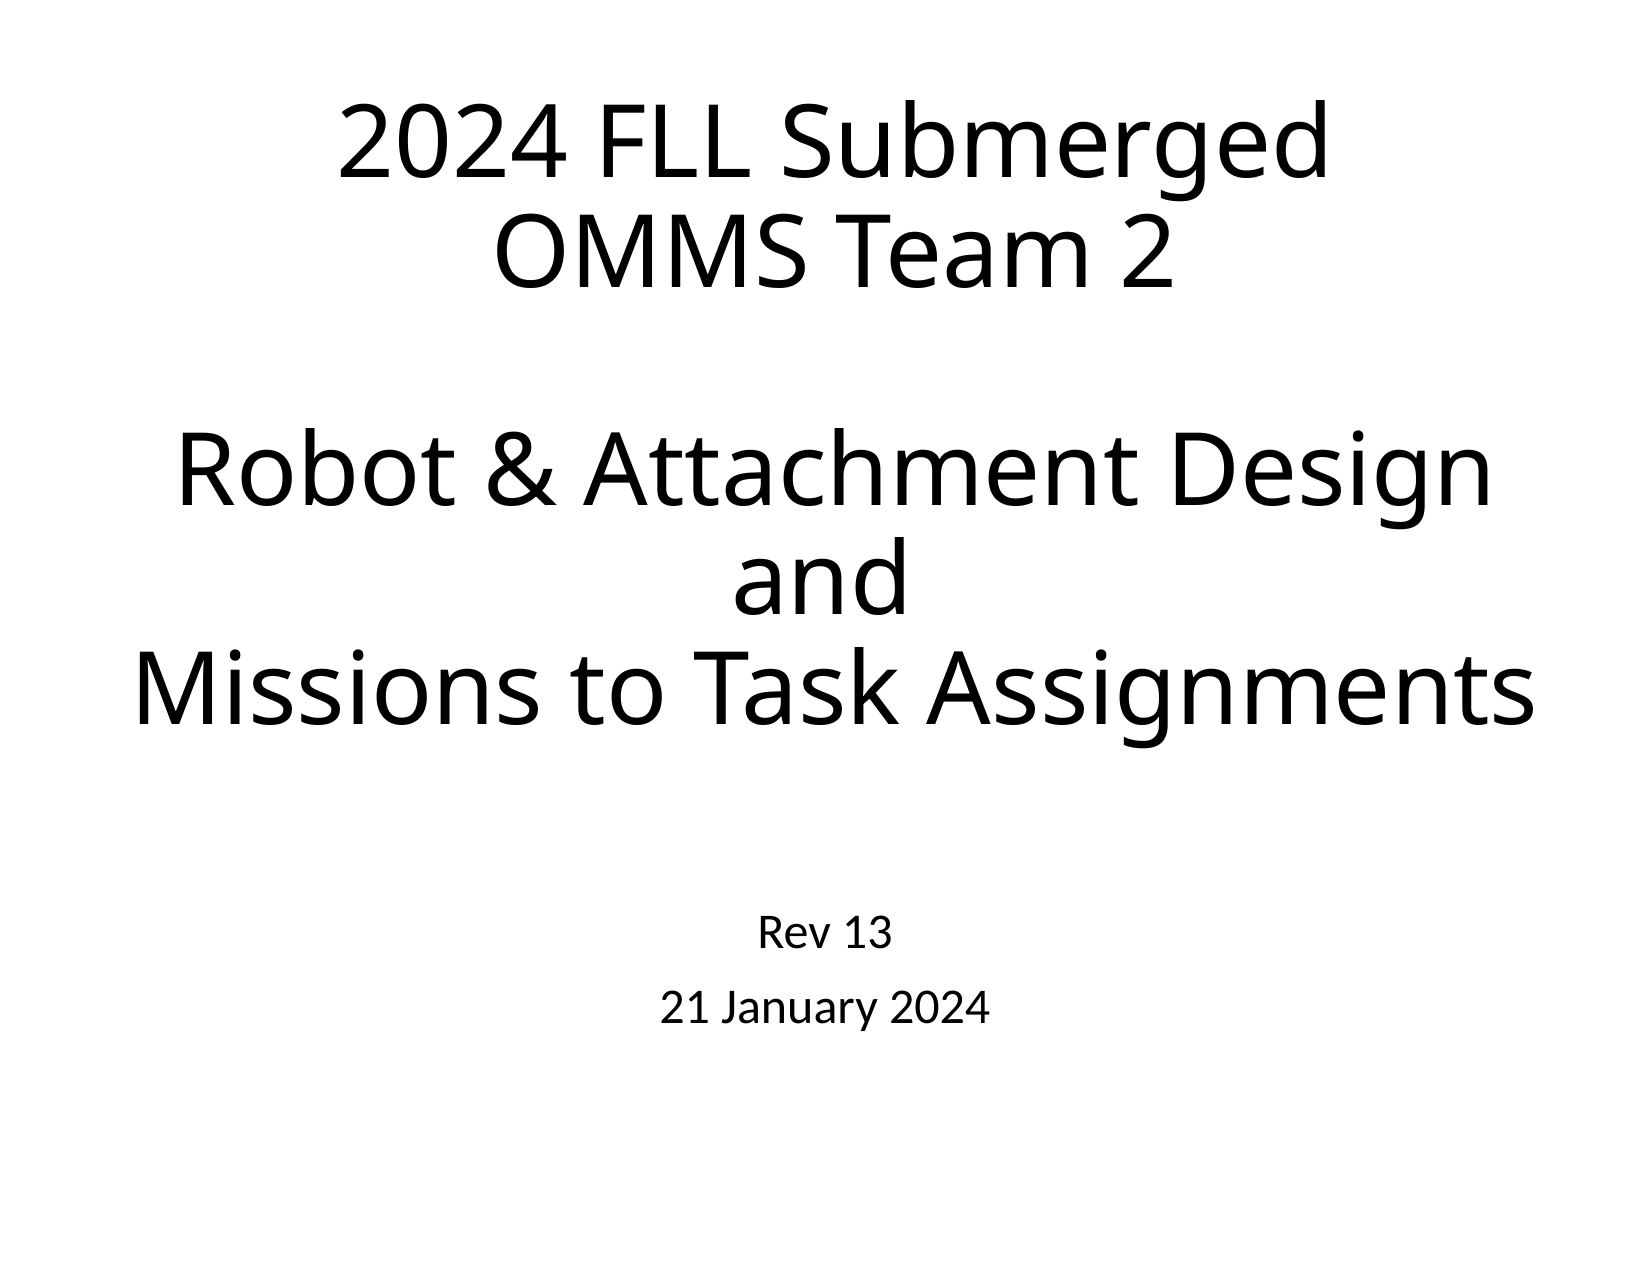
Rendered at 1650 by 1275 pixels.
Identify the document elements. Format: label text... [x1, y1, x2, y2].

subtitle Rev 13 21 January 2024 [206, 817, 1444, 1126]
title 2024 FLL Submerged OMMS Team 2 Robot & Attachment Design and Missions to Task Assignments [108, 48, 1562, 788]
